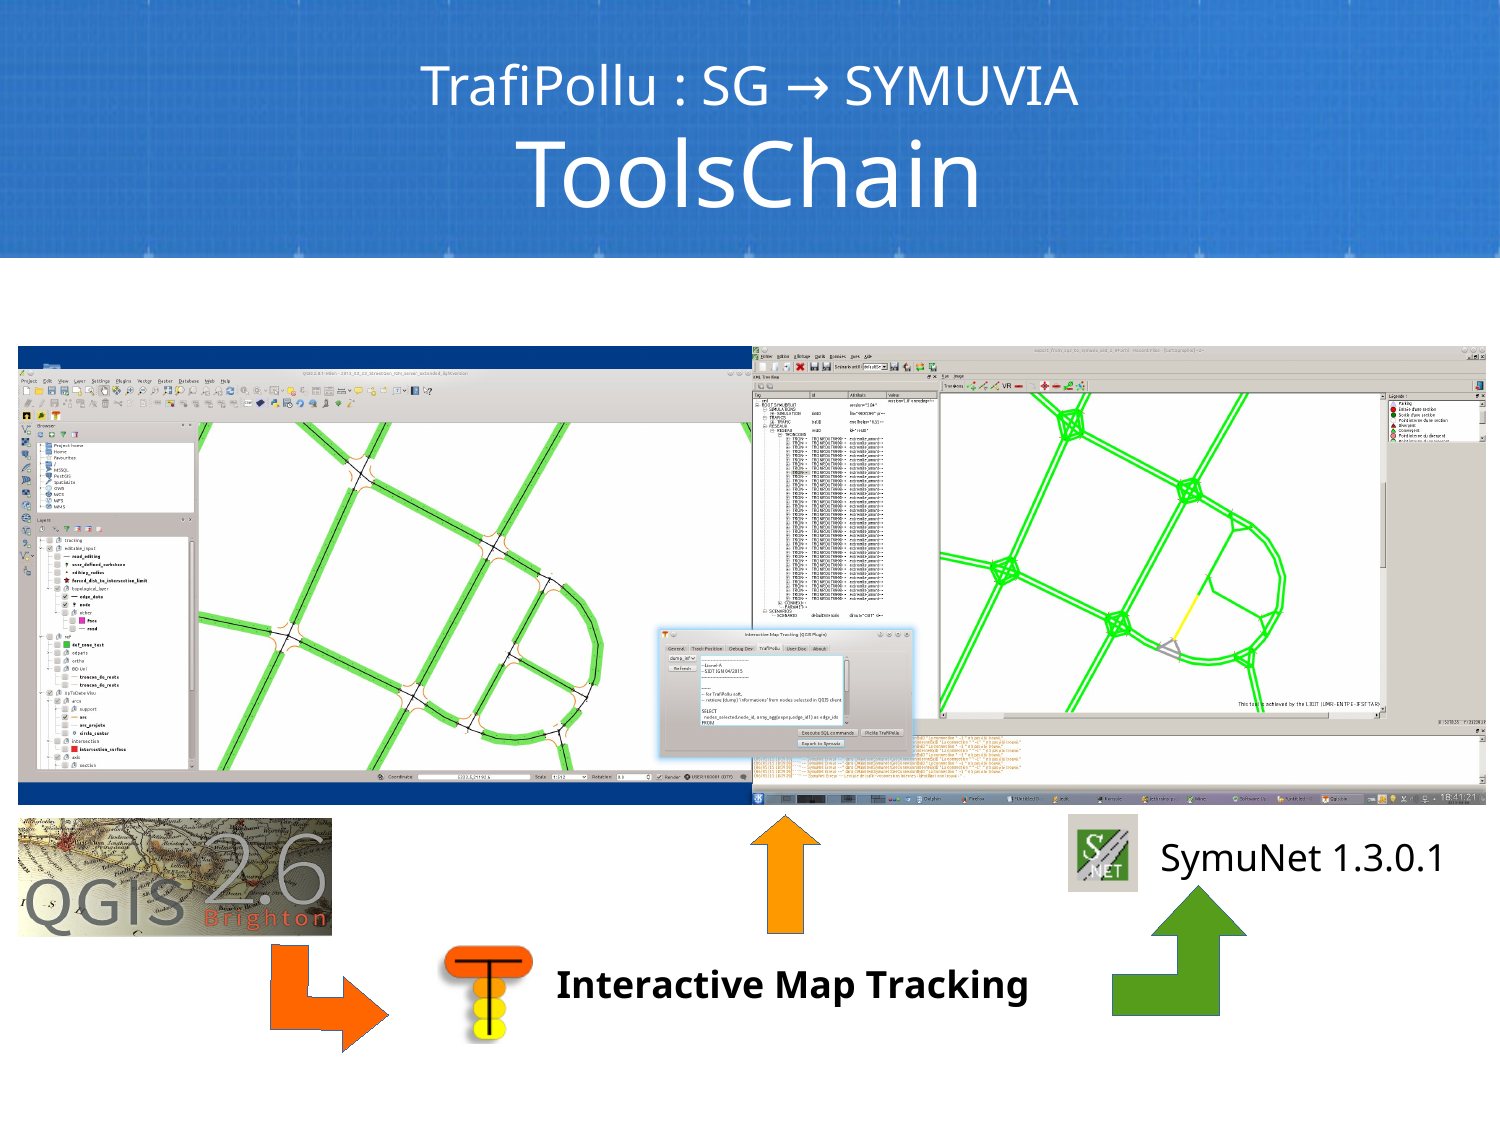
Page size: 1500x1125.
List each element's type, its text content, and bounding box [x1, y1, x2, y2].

picture [18, 818, 332, 937]
text_box SymuNet 1.3.0.1 [1145, 826, 1500, 887]
picture [437, 943, 533, 1044]
text_box [750, 814, 821, 934]
text_box [270, 944, 389, 1053]
picture [1068, 814, 1138, 892]
text_box [1112, 885, 1247, 1016]
picture [18, 346, 1486, 805]
title TrafiPollu : SG → SYMUVIA ToolsChain [35, 45, 1465, 233]
picture [0, 0, 1500, 258]
text_box Interactive Map Tracking [541, 954, 1113, 1111]
